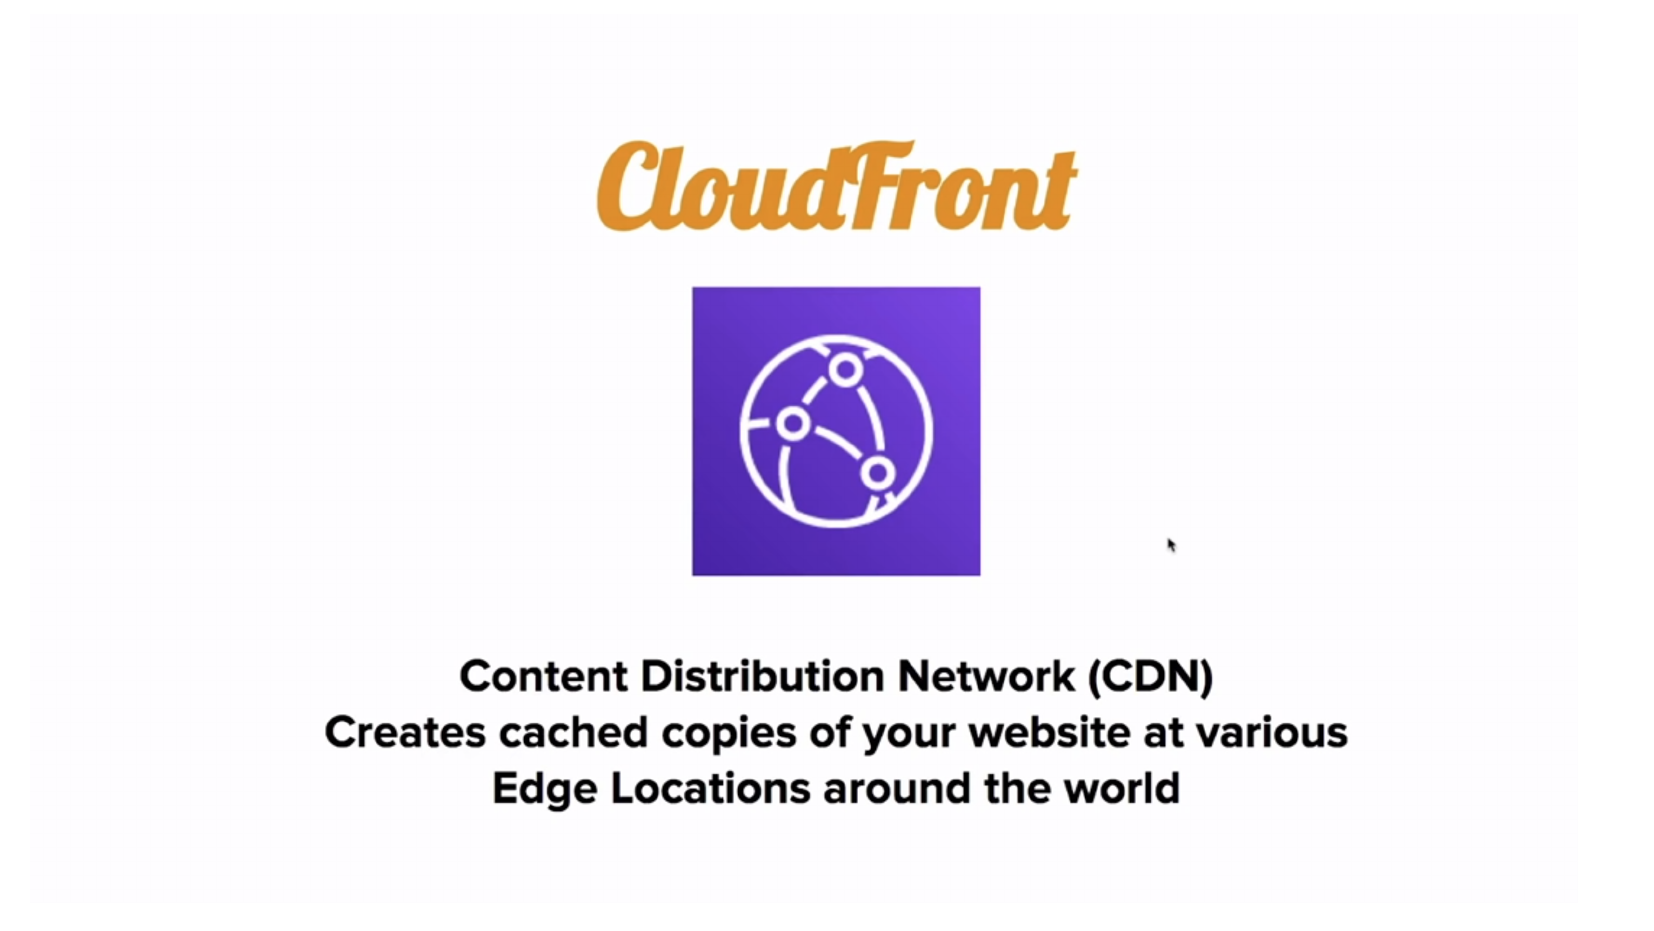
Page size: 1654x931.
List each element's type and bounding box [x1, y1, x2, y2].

picture [30, 14, 1578, 903]
